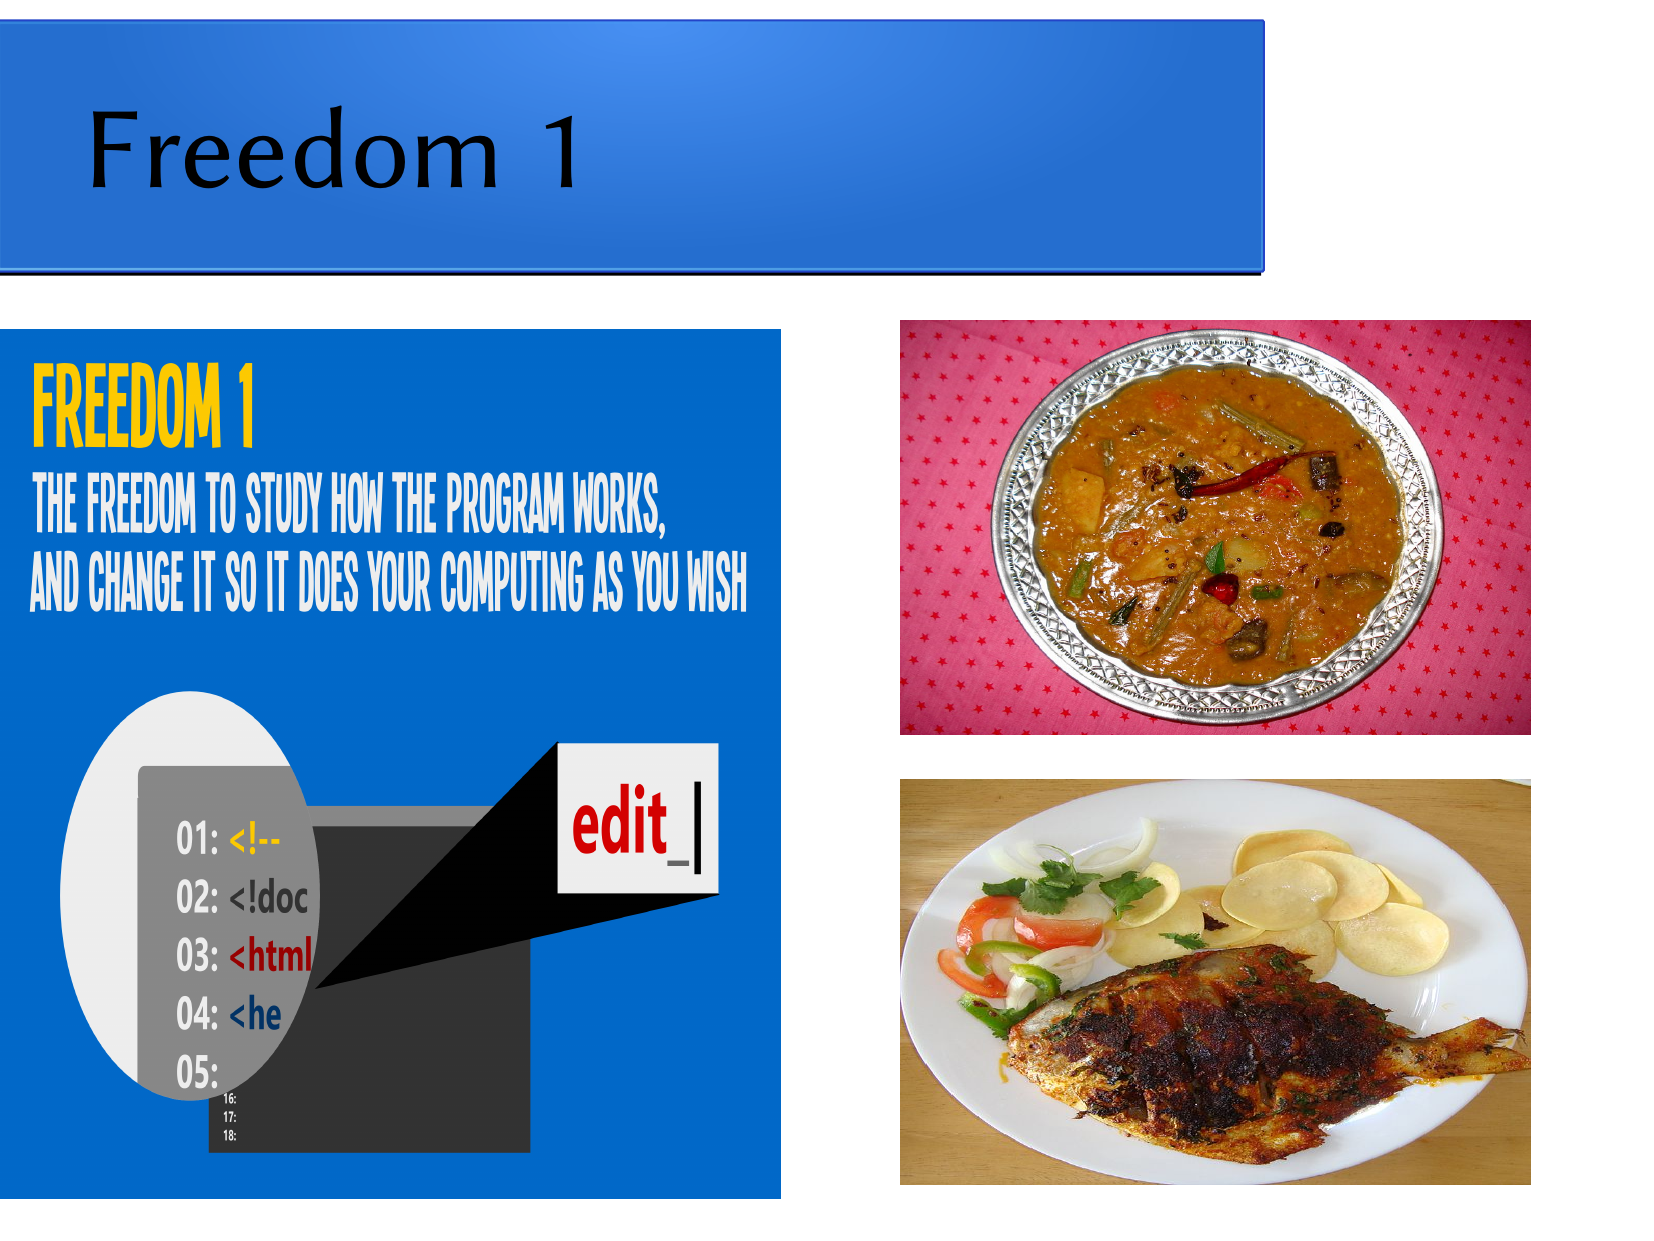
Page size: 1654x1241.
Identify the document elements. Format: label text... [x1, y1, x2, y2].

title Freedom 1 [82, 47, 1235, 252]
picture [900, 779, 1531, 1186]
picture [0, 329, 781, 1199]
picture [900, 320, 1531, 736]
